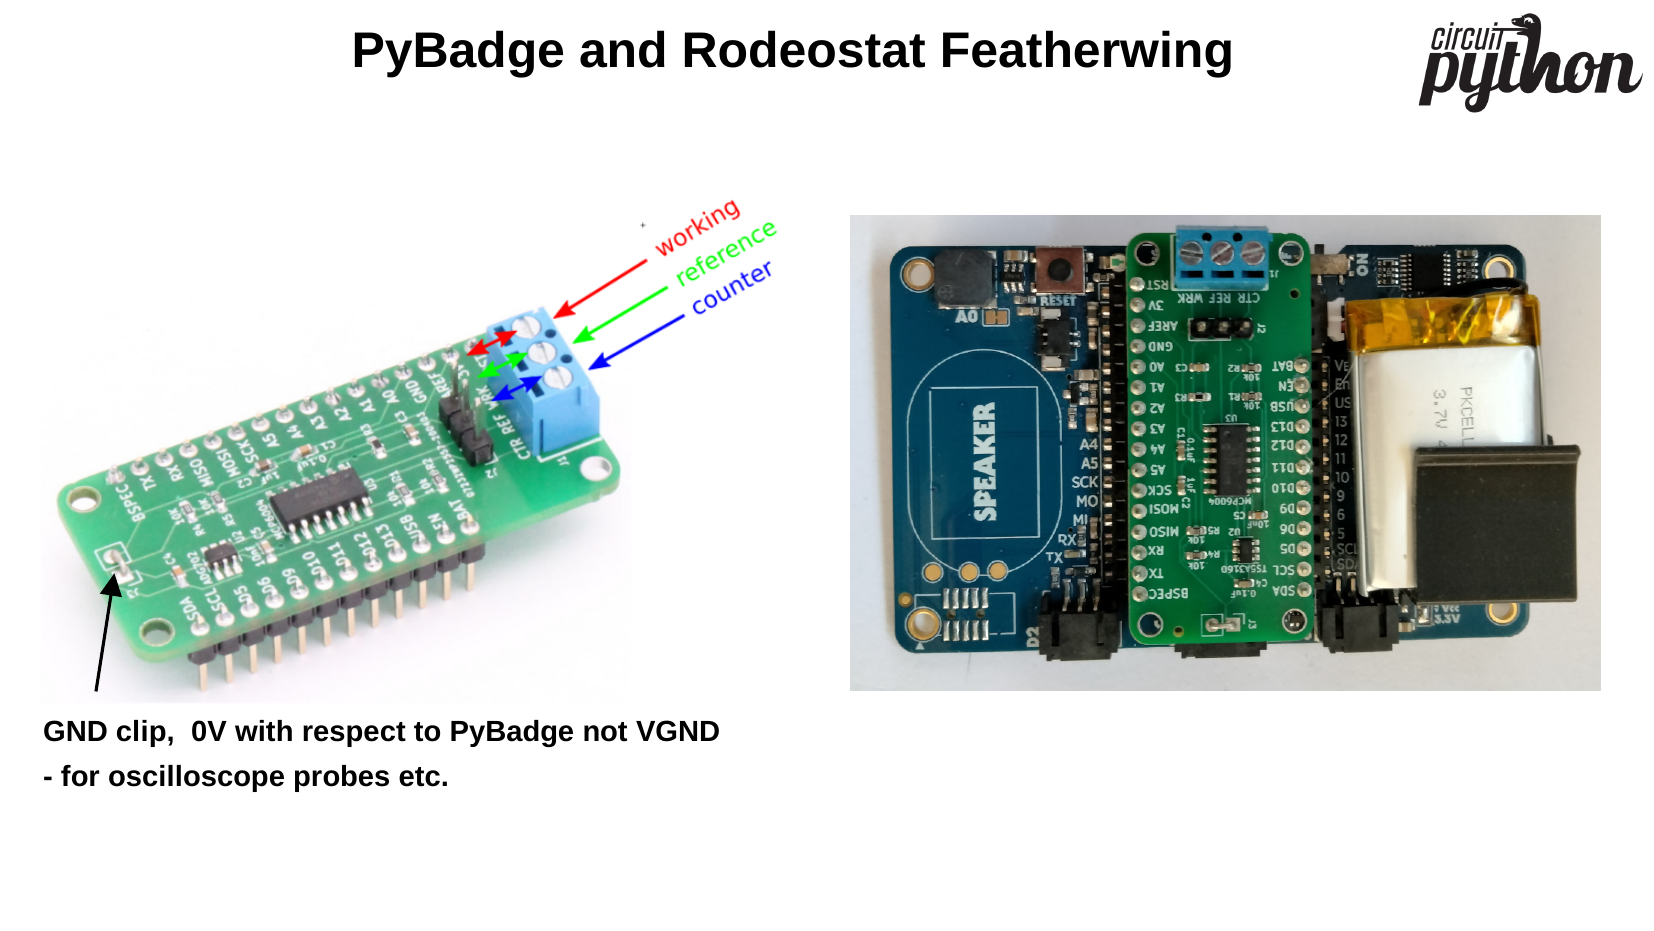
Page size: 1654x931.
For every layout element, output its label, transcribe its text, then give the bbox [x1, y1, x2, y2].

text_box PyBadge and Rodeostat Featherwing [336, 14, 1317, 141]
picture [39, 189, 790, 708]
picture [1417, 10, 1643, 114]
picture [850, 215, 1601, 691]
text_box GND clip, 0V with respect to PyBadge not VGND - for oscilloscope probes etc. [28, 707, 736, 800]
